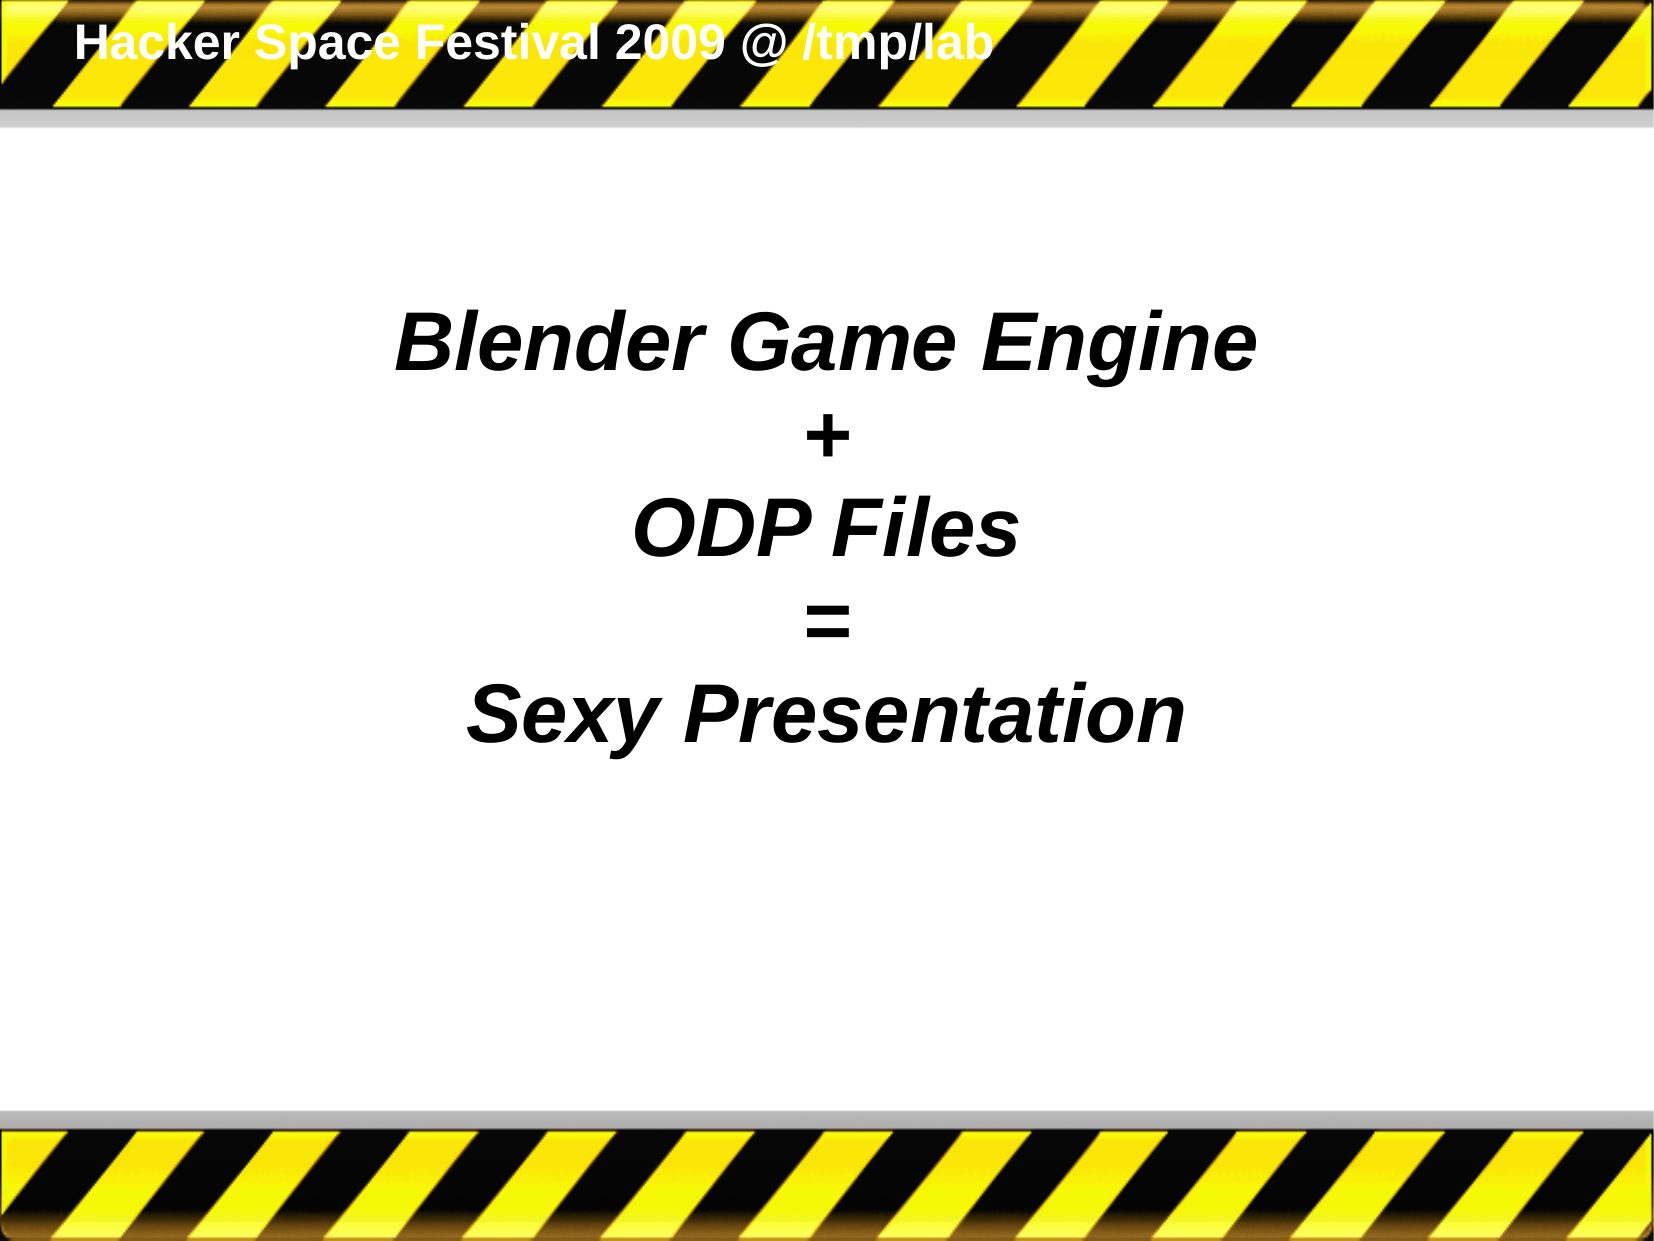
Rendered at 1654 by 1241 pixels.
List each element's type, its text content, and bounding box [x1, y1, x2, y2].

picture [0, 0, 1654, 1241]
subtitle Blender Game Engine + ODP Files = Sexy Presentation [59, 295, 1595, 822]
title Hacker Space Festival 2009 @ /tmp/lab [73, 14, 1580, 109]
